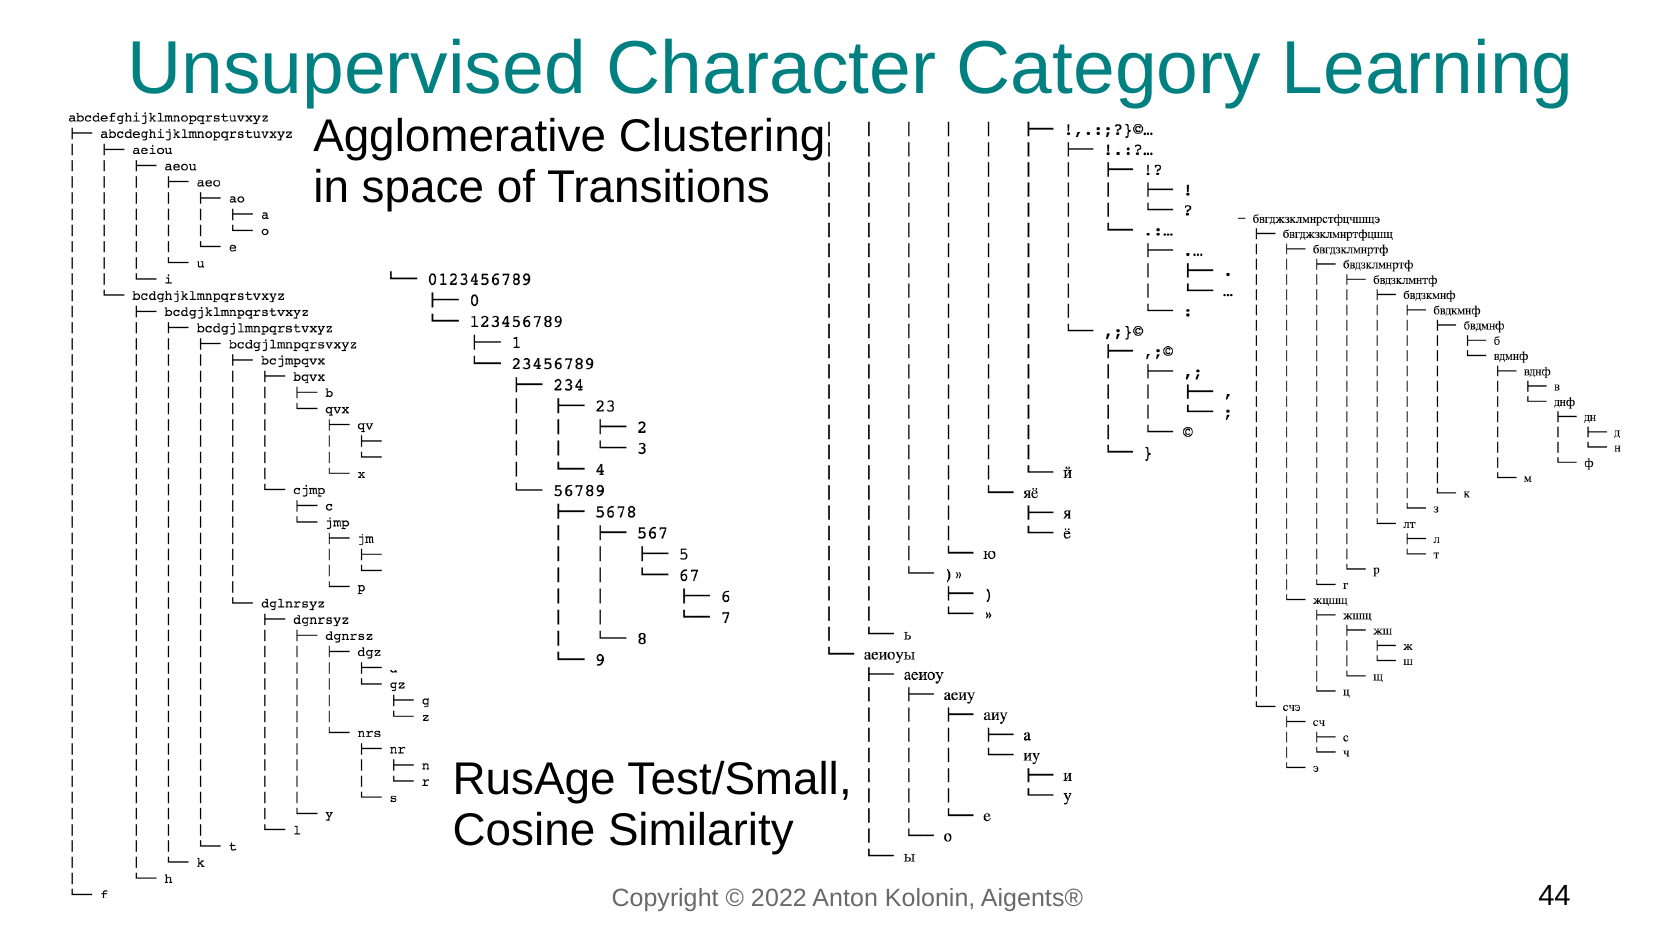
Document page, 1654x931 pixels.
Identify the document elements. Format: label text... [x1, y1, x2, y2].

text_box Agglomerative Clustering in space of Transitions [298, 102, 854, 244]
picture [819, 119, 1629, 866]
text_box Unsupervised Character Category Learning [0, 0, 1653, 135]
text_box RusAge Test/Small, Cosine Similarity [437, 745, 868, 873]
picture [66, 110, 738, 898]
